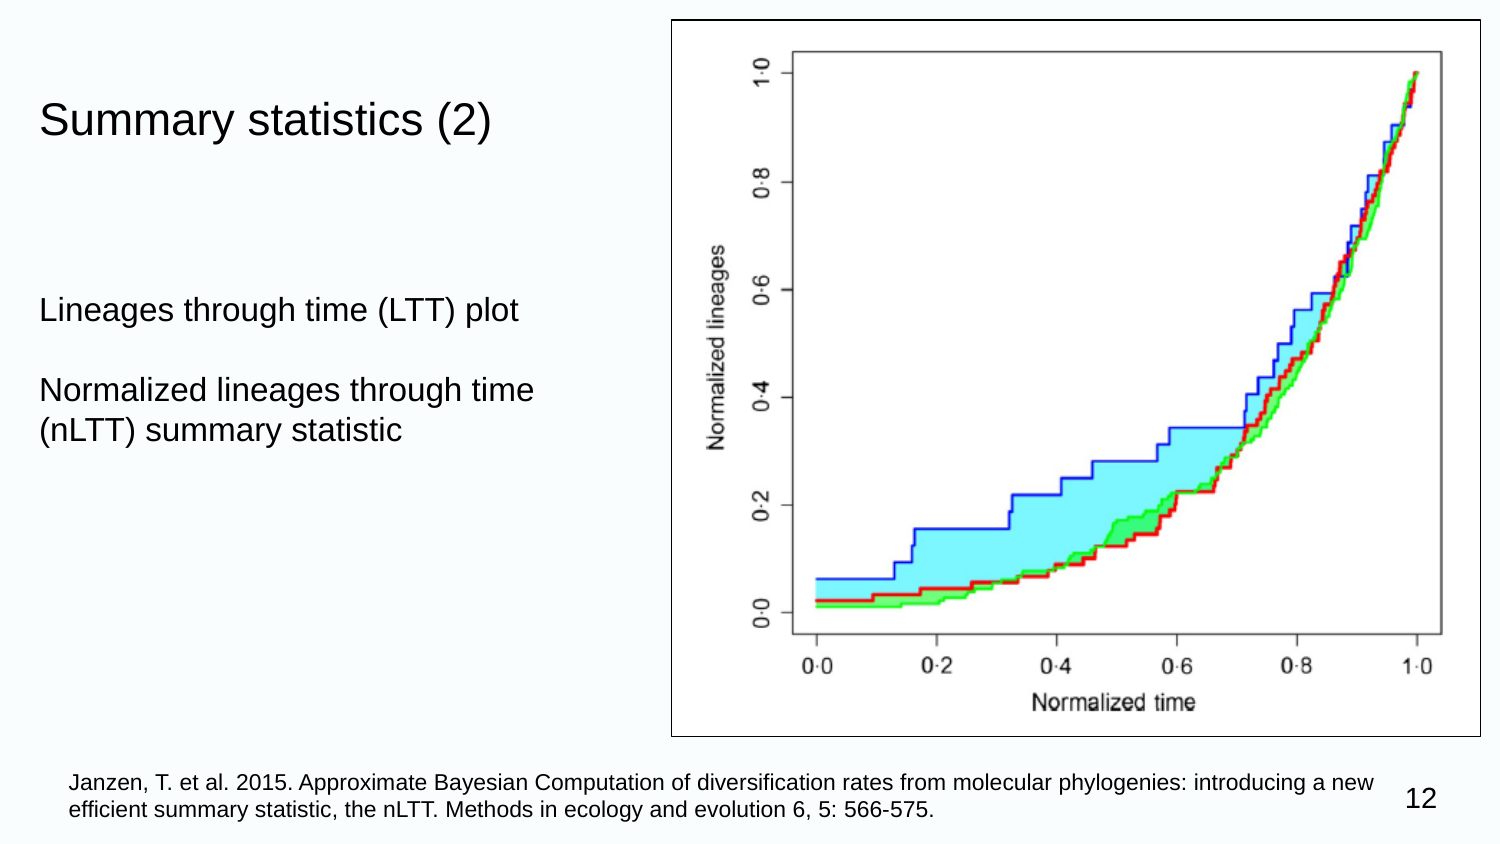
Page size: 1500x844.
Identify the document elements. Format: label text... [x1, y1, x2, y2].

slide_number <getal> [1422, 764, 1480, 830]
picture [672, 20, 1480, 736]
list Lineages through time (LTT) plot Normalized lineages through time (nLTT) summary statistic [24, 273, 641, 834]
title Summary statistics (2) [24, 74, 671, 169]
text_box Janzen, T. et al. 2015. Approximate Bayesian Computation of diversification rates from molecular phylogenies: introducing a new efficient summary statistic, the nLTT. Methods in ecology and evolution 6, 5: 566-575. [53, 752, 1422, 844]
